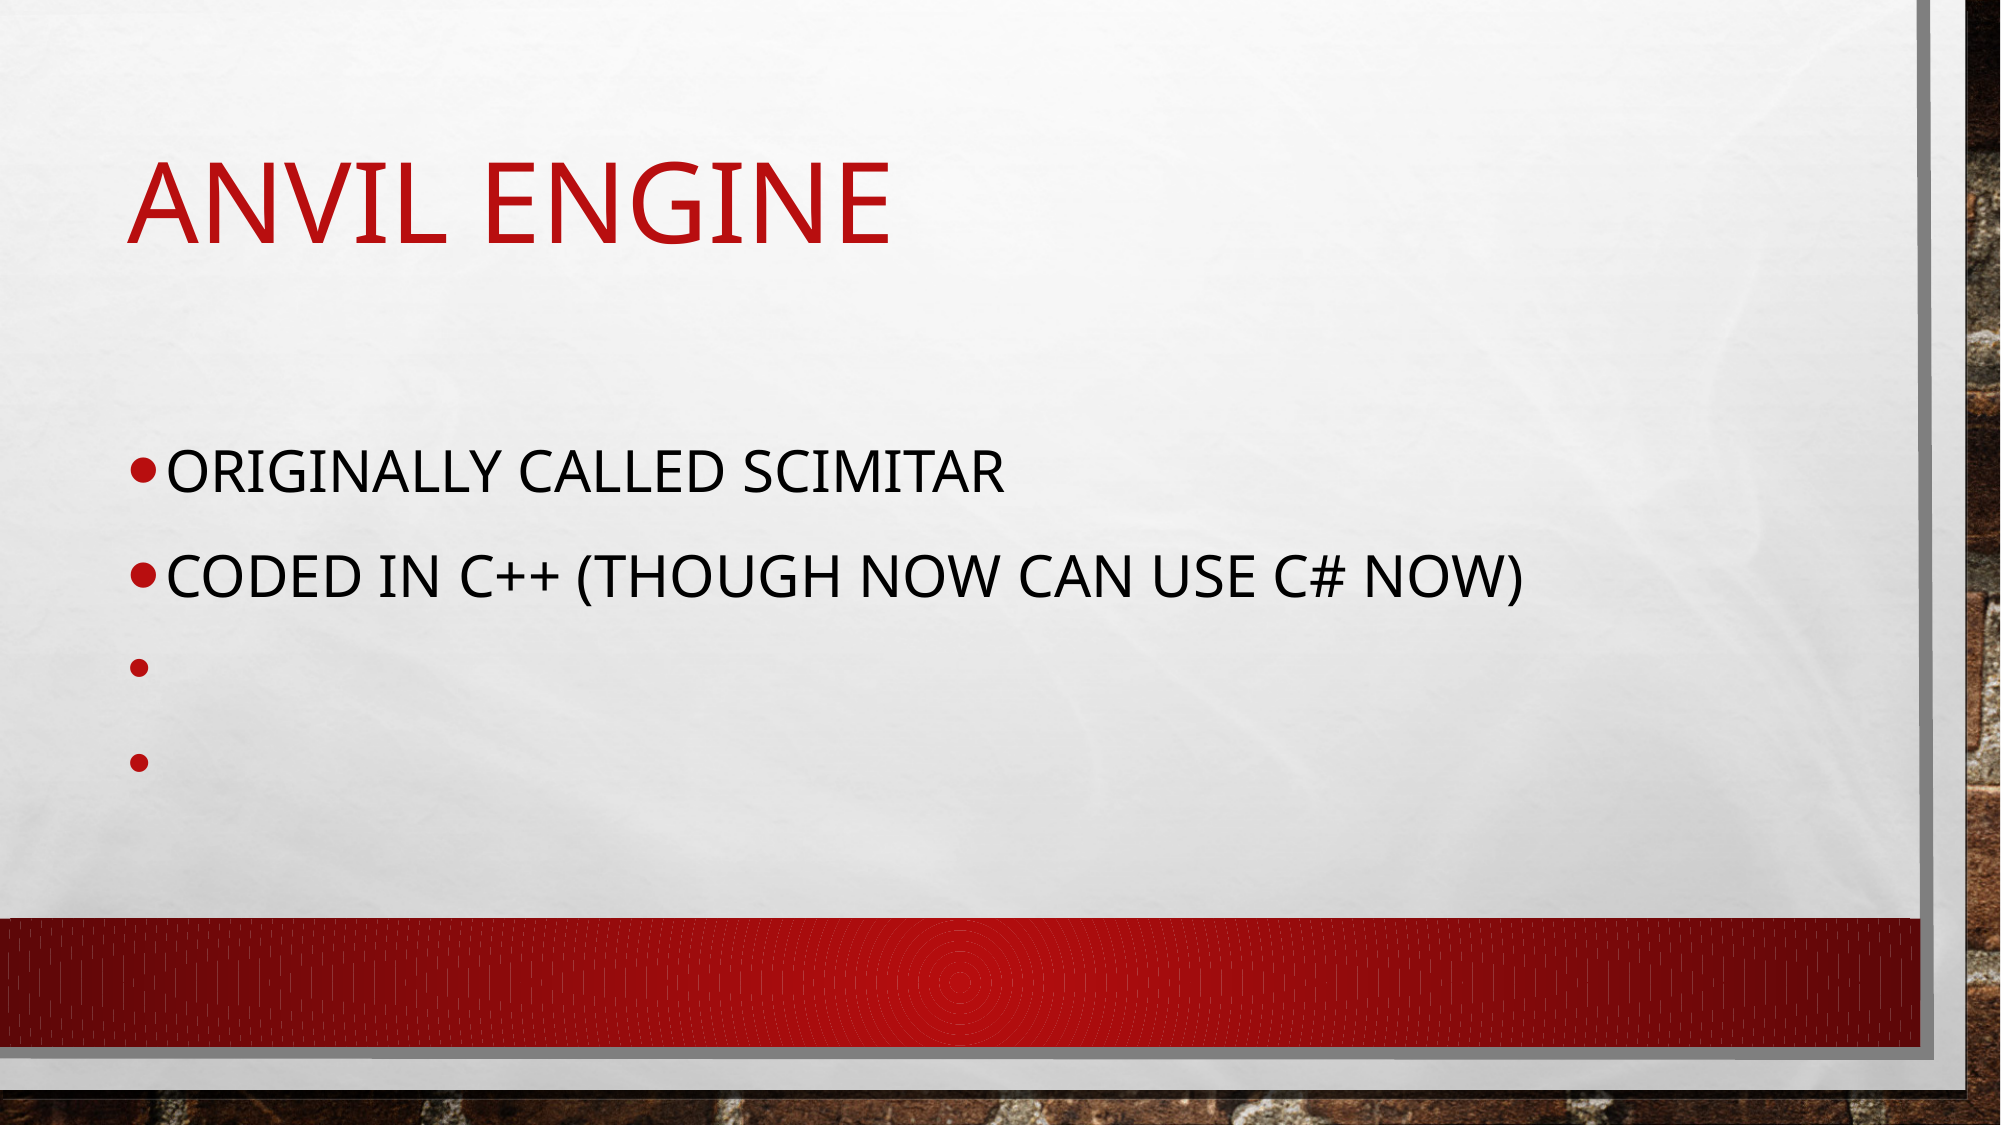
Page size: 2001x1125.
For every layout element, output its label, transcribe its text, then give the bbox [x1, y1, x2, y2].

list Originally called Scimitar Coded in C++ (though now can use C# now) [112, 338, 1818, 882]
title Anvil Engine [112, 112, 1819, 302]
